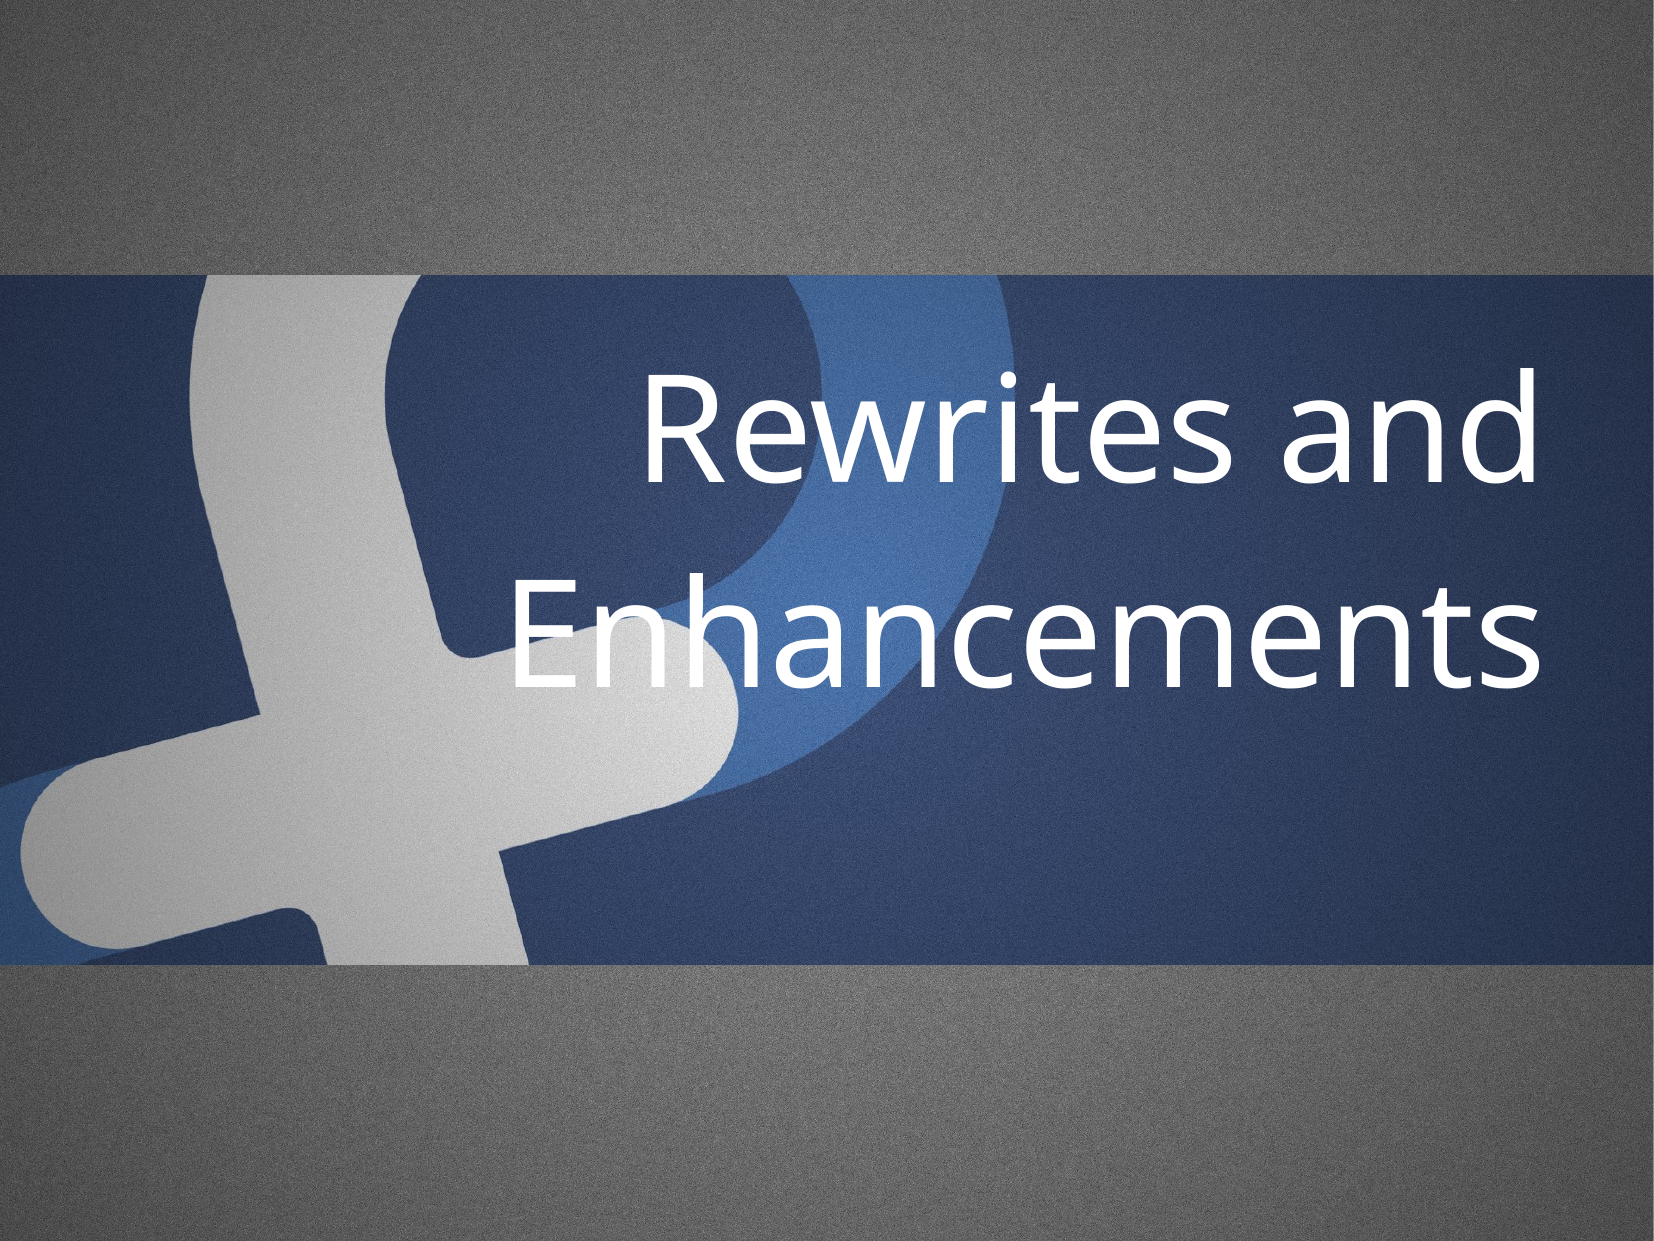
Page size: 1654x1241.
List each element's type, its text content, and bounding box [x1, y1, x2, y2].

picture [0, 0, 1654, 1241]
text_box Rewrites and Enhancements [447, 315, 1562, 654]
